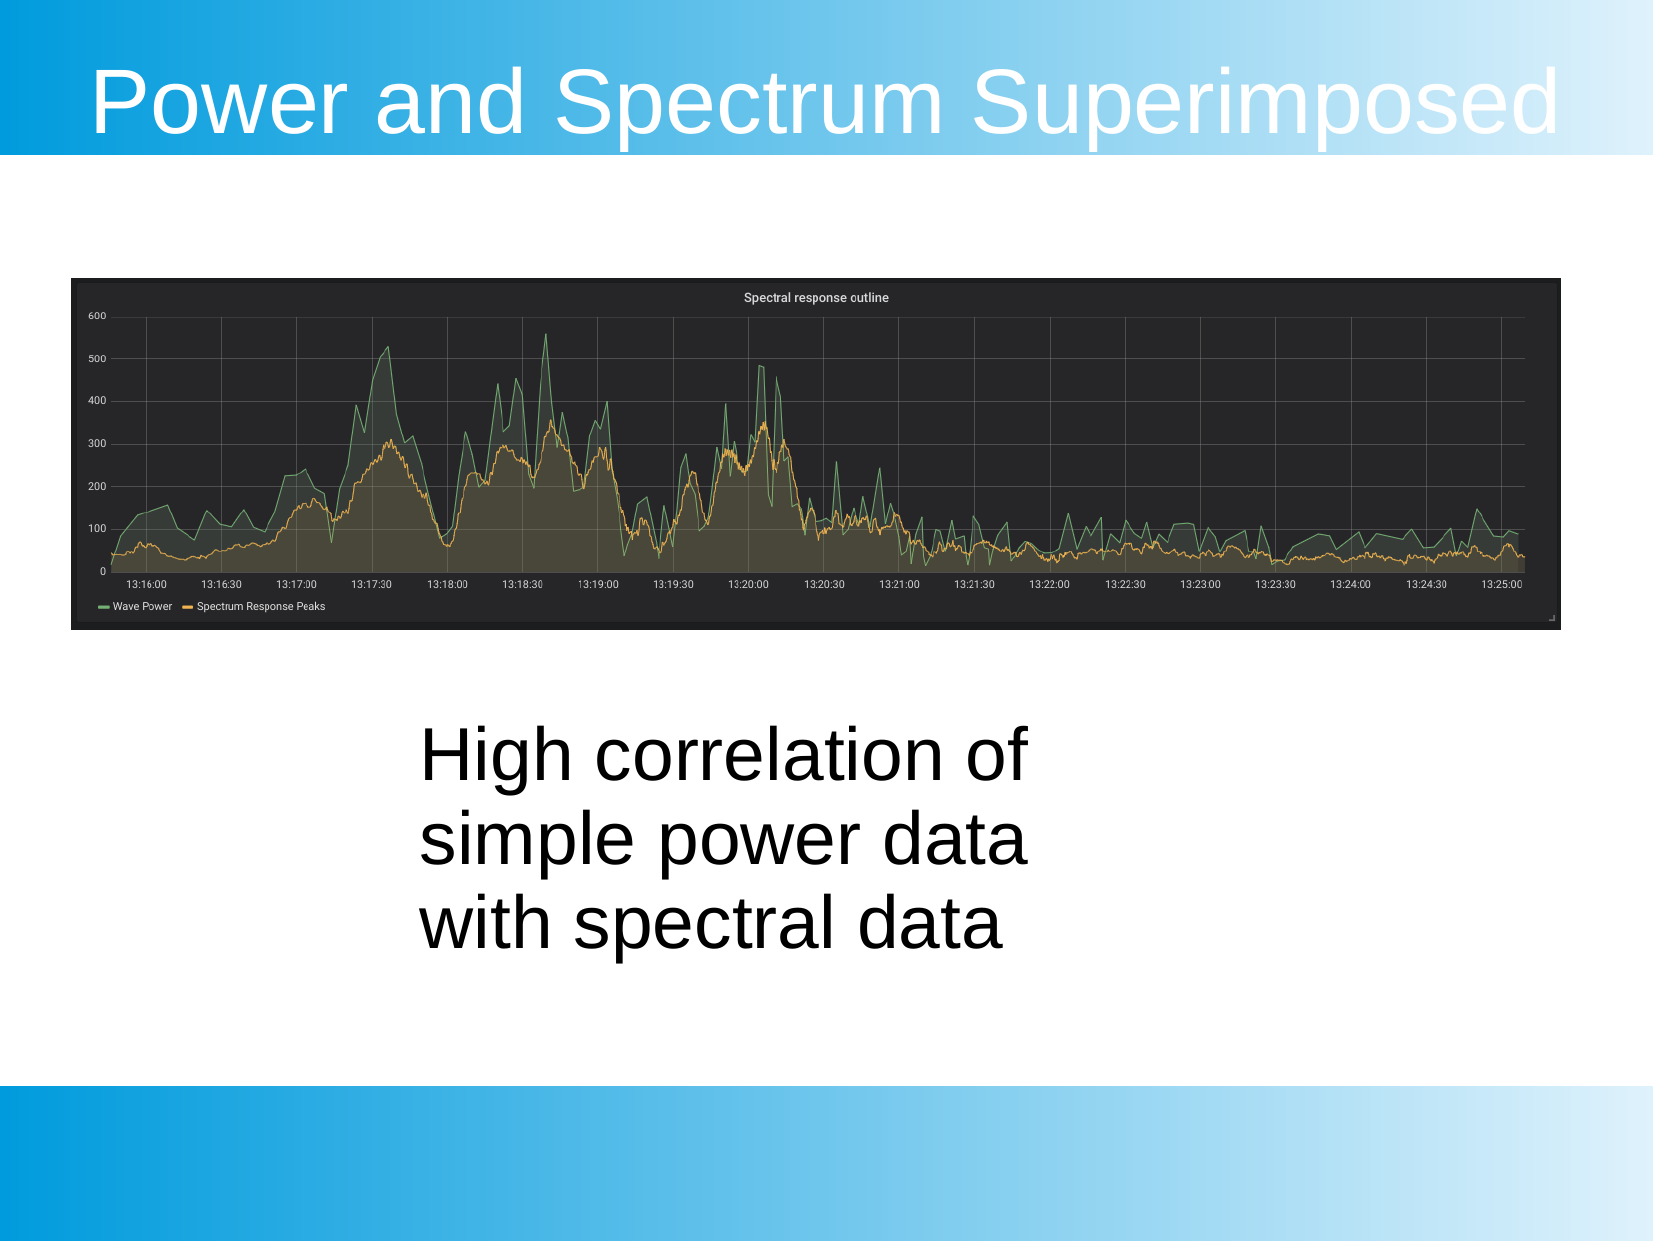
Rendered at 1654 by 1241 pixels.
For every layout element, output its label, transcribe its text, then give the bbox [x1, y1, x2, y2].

text_box High correlation of simple power data with spectral data [405, 705, 1186, 961]
picture [71, 278, 1561, 631]
title Power and Spectrum Superimposed [82, 49, 1571, 155]
